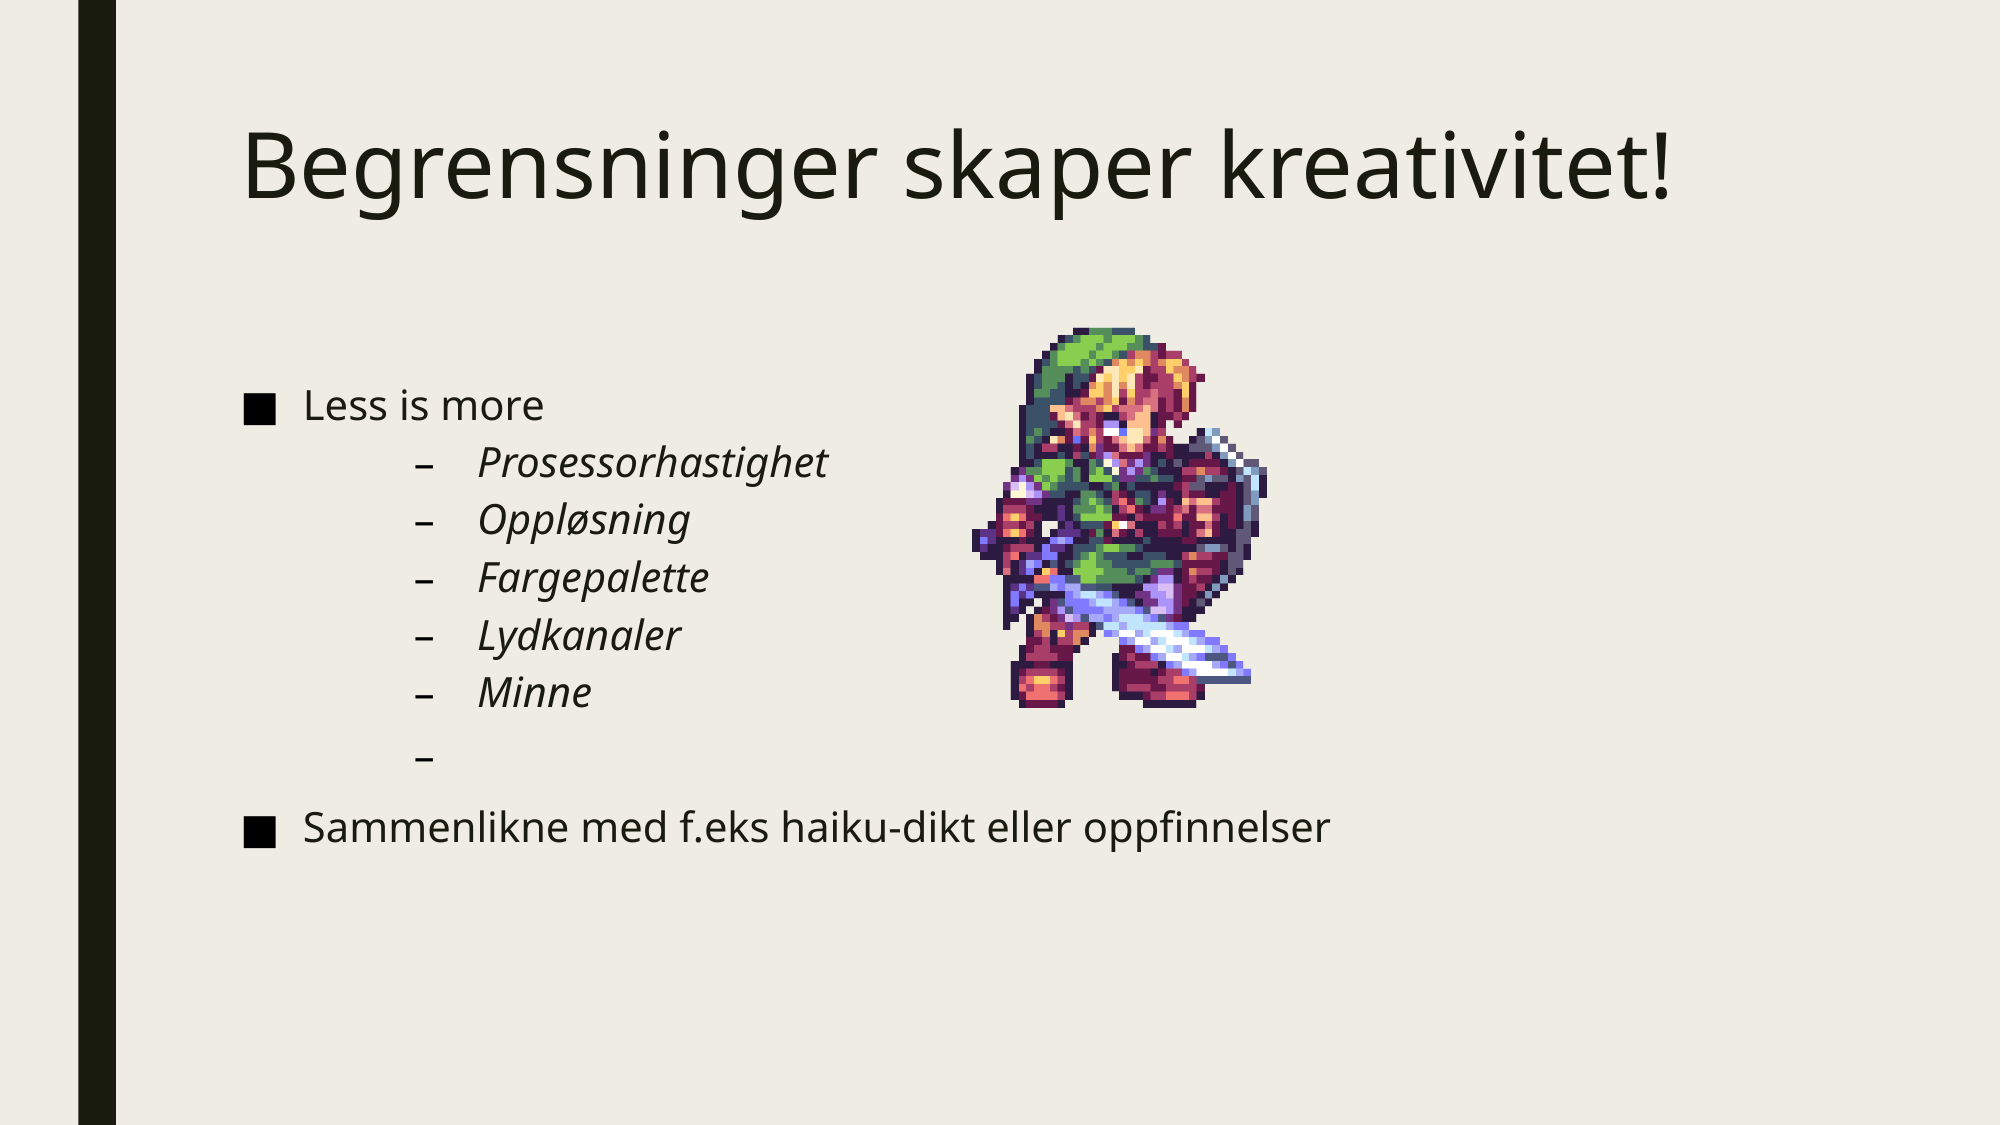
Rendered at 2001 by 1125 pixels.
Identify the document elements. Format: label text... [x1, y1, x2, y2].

title Begrensninger skaper kreativitet! [225, 112, 1801, 357]
picture [941, 304, 1313, 738]
list Less is more Prosessorhastighet Oppløsning Fargepalette Lydkanaler Minne Sammenlikne med f.eks haiku-dikt eller oppfinnelser [225, 375, 1801, 963]
